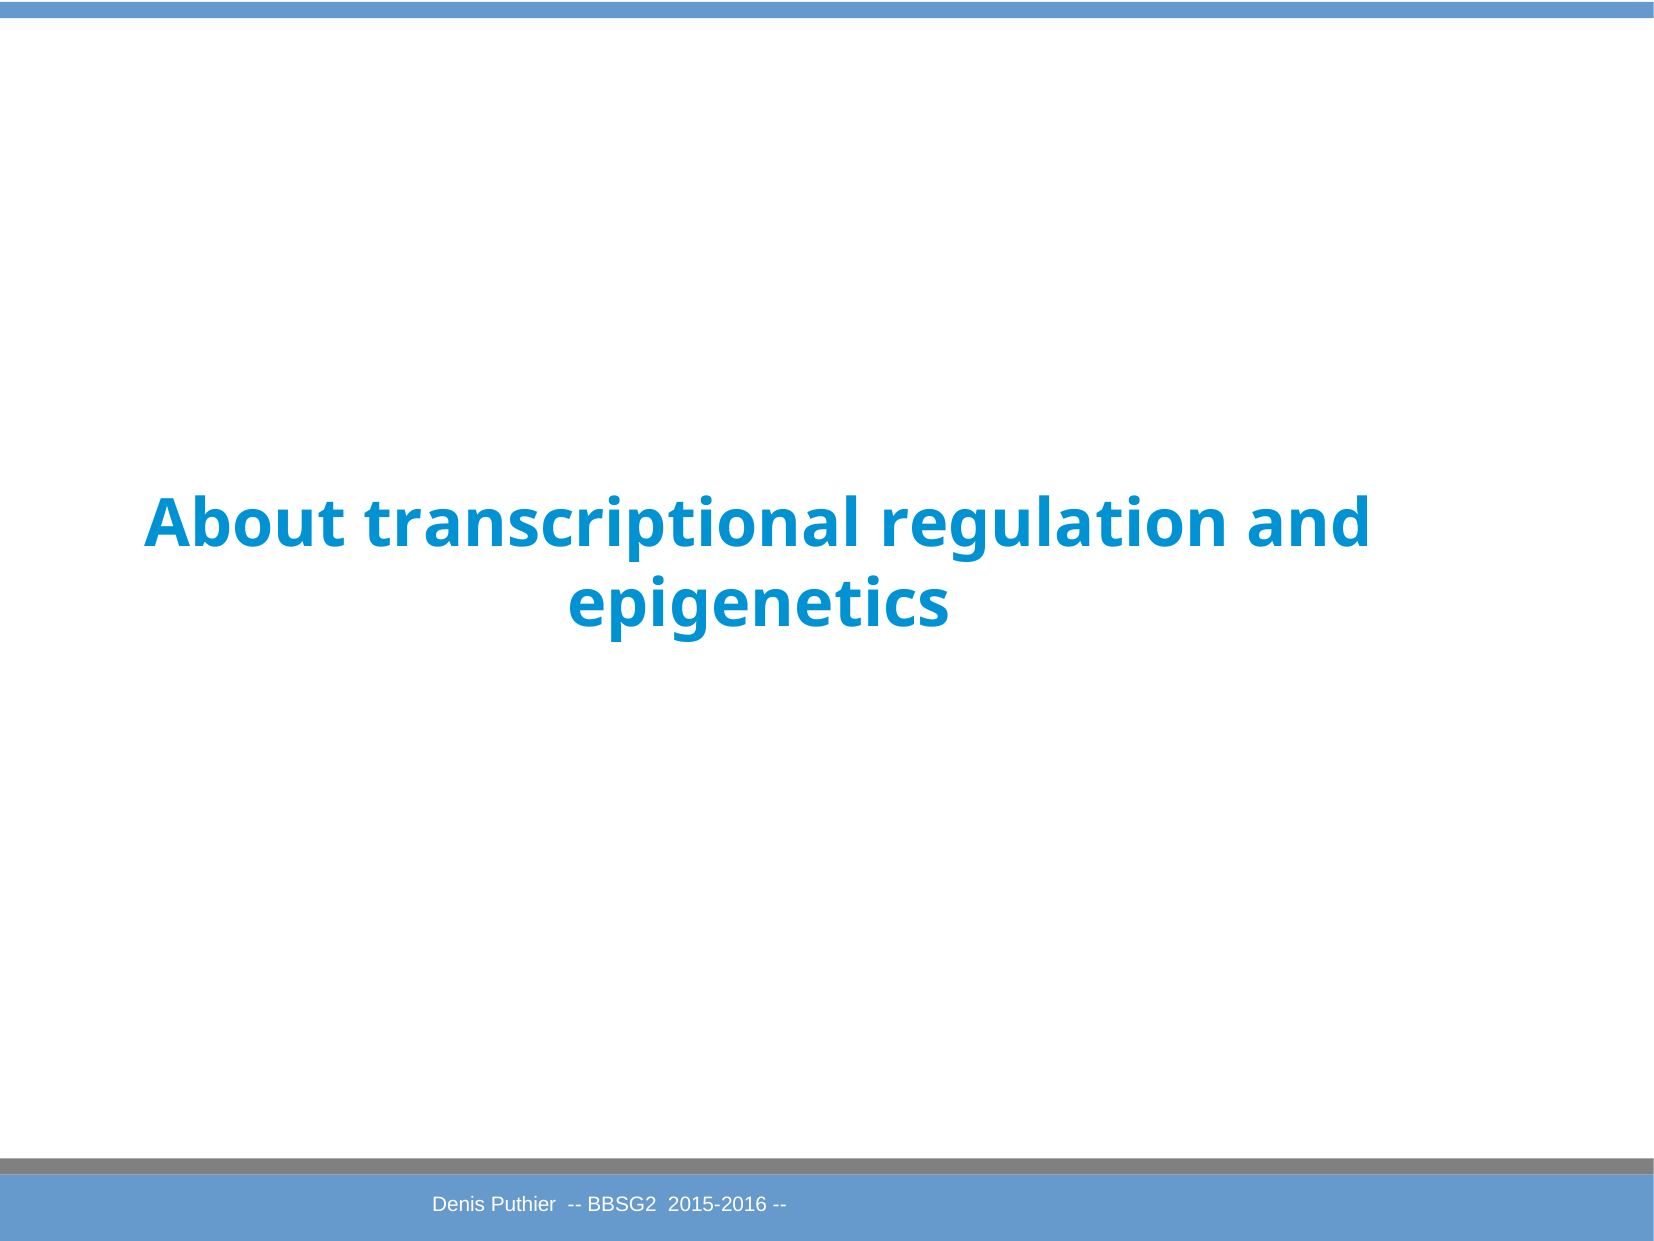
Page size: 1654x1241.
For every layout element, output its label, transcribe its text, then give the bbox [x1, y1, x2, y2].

title About transcriptional regulation and epigenetics [129, 471, 1451, 648]
